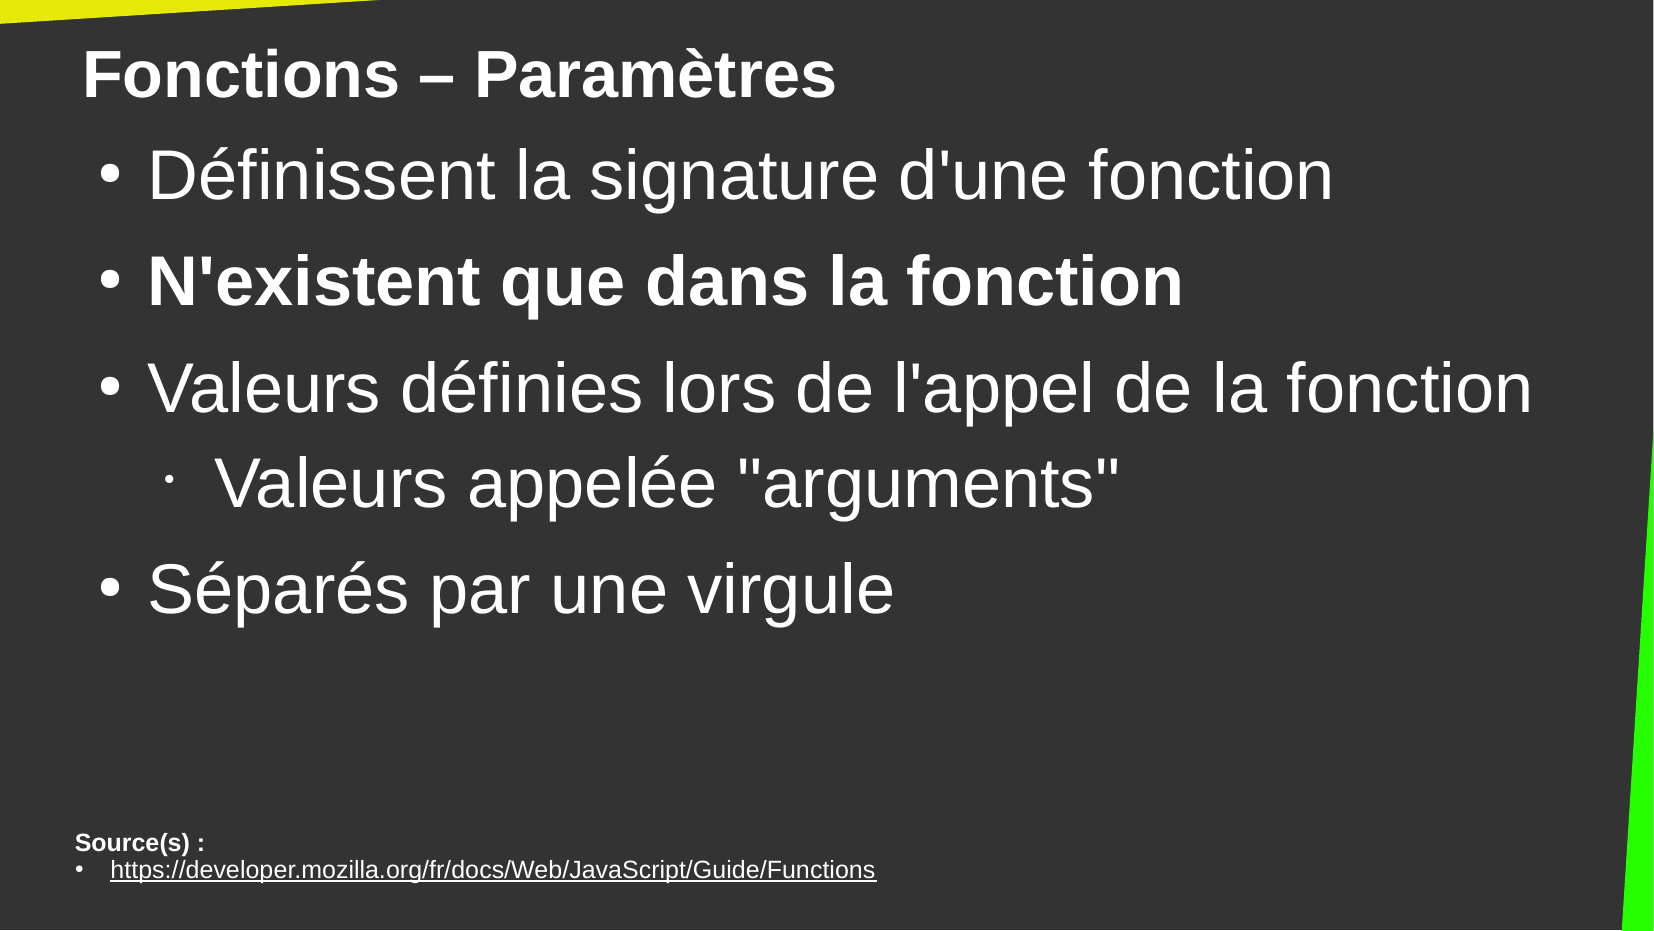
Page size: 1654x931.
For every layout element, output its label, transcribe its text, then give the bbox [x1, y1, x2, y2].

text_box [1621, 420, 1654, 931]
text_box [0, 0, 380, 24]
title Fonctions – Paramètres [82, 37, 1571, 114]
text_box Source(s) : https://developer.mozilla.org/fr/docs/Web/JavaScript/Guide/Functions [60, 820, 1583, 892]
list Définissent la signature d'une fonction N'existent que dans la fonction Valeurs définies lors de l'appel de la fonction Valeurs appelée "arguments" Séparés par une virgule [80, 135, 1620, 638]
